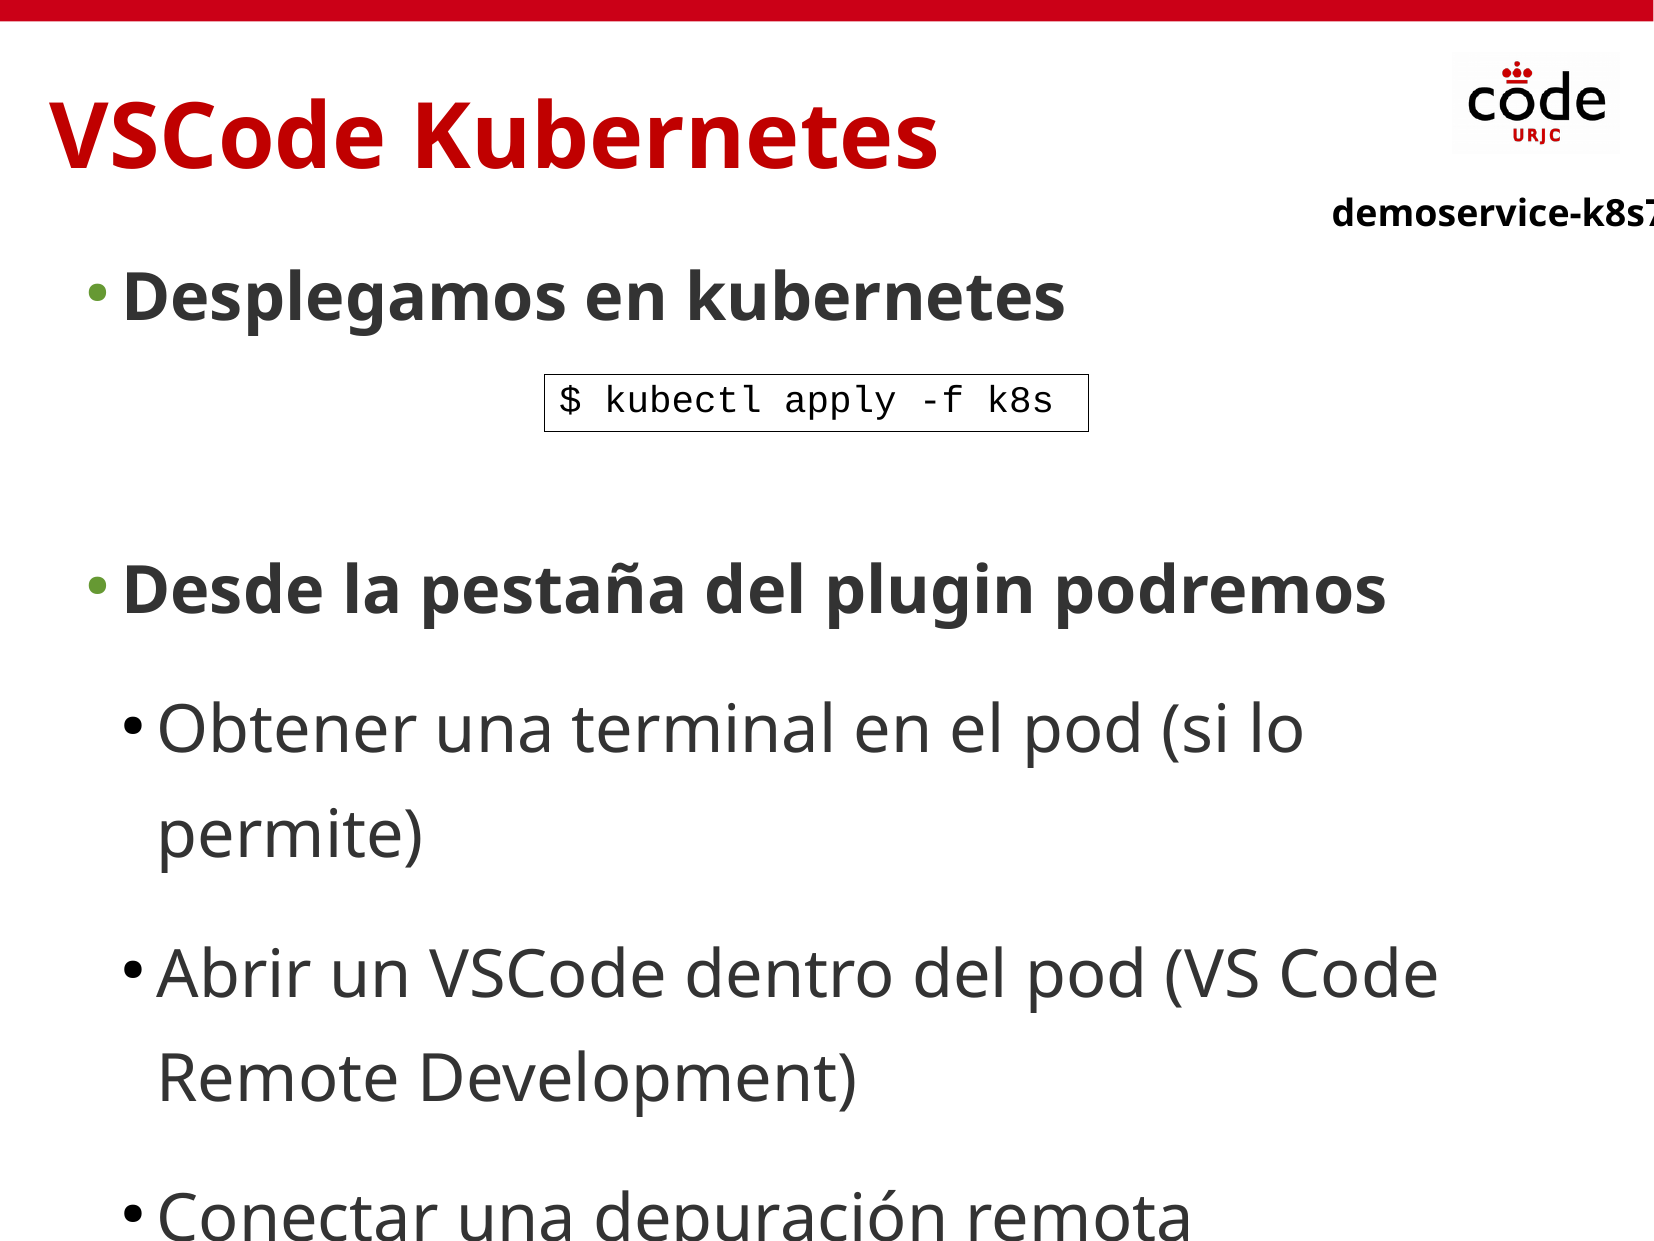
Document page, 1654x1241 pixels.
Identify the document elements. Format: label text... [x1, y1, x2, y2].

picture [1452, 52, 1620, 154]
text_box $ kubectl apply -f k8s [544, 374, 1089, 432]
list Desplegamos en kubernetes Desde la pestaña del plugin podremos Obtener una terminal en el pod (si lo permite) Abrir un VSCode dentro del pod (VS Code Remote Development) Conectar una depuración remota Hacer forward de puertos Ver los logs del pod [85, 235, 1574, 1012]
title VSCode Kubernetes [34, 62, 1437, 126]
text_box demoservice-k8s7 [1316, 178, 1654, 242]
